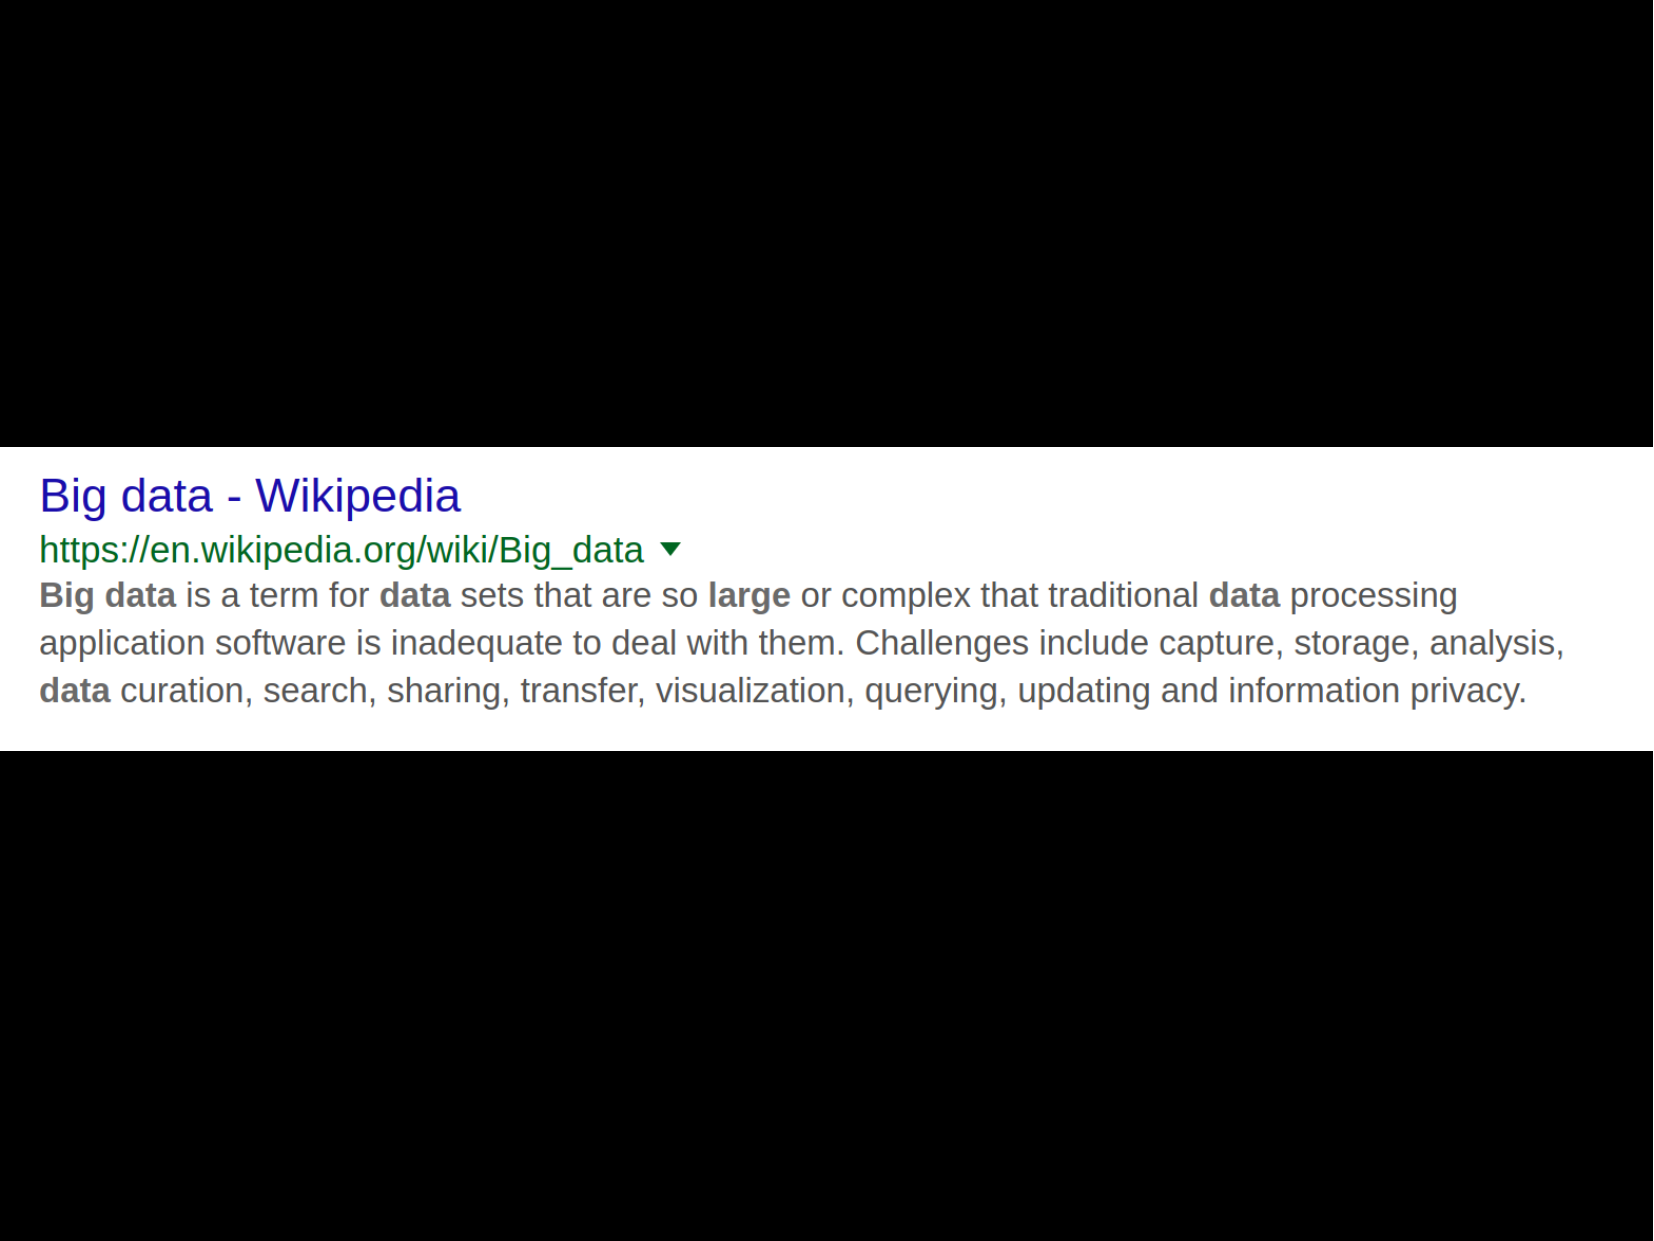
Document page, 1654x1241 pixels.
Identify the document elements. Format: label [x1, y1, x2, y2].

picture [0, 447, 1653, 751]
